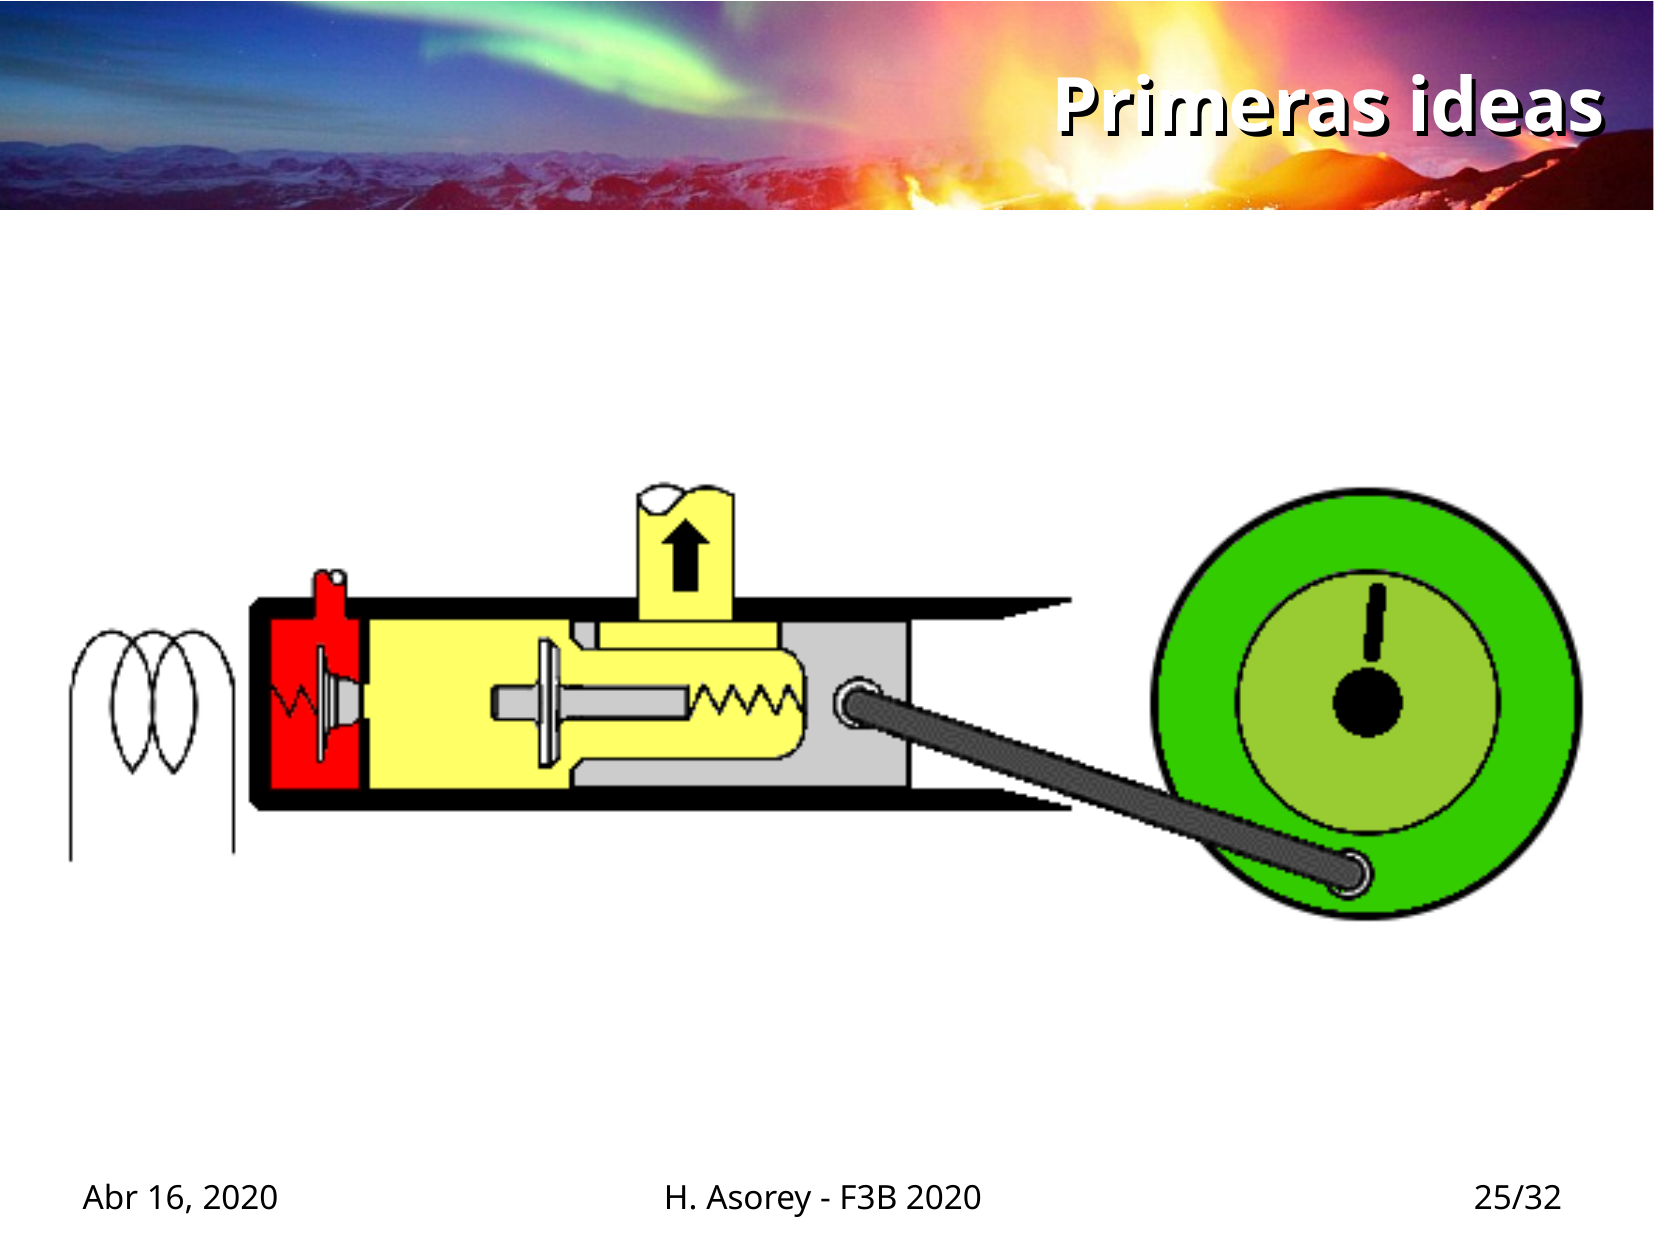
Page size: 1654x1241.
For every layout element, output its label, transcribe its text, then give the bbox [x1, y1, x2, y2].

title Primeras ideas [45, 15, 1606, 191]
picture [45, 466, 1606, 944]
picture [0, 1, 1654, 210]
